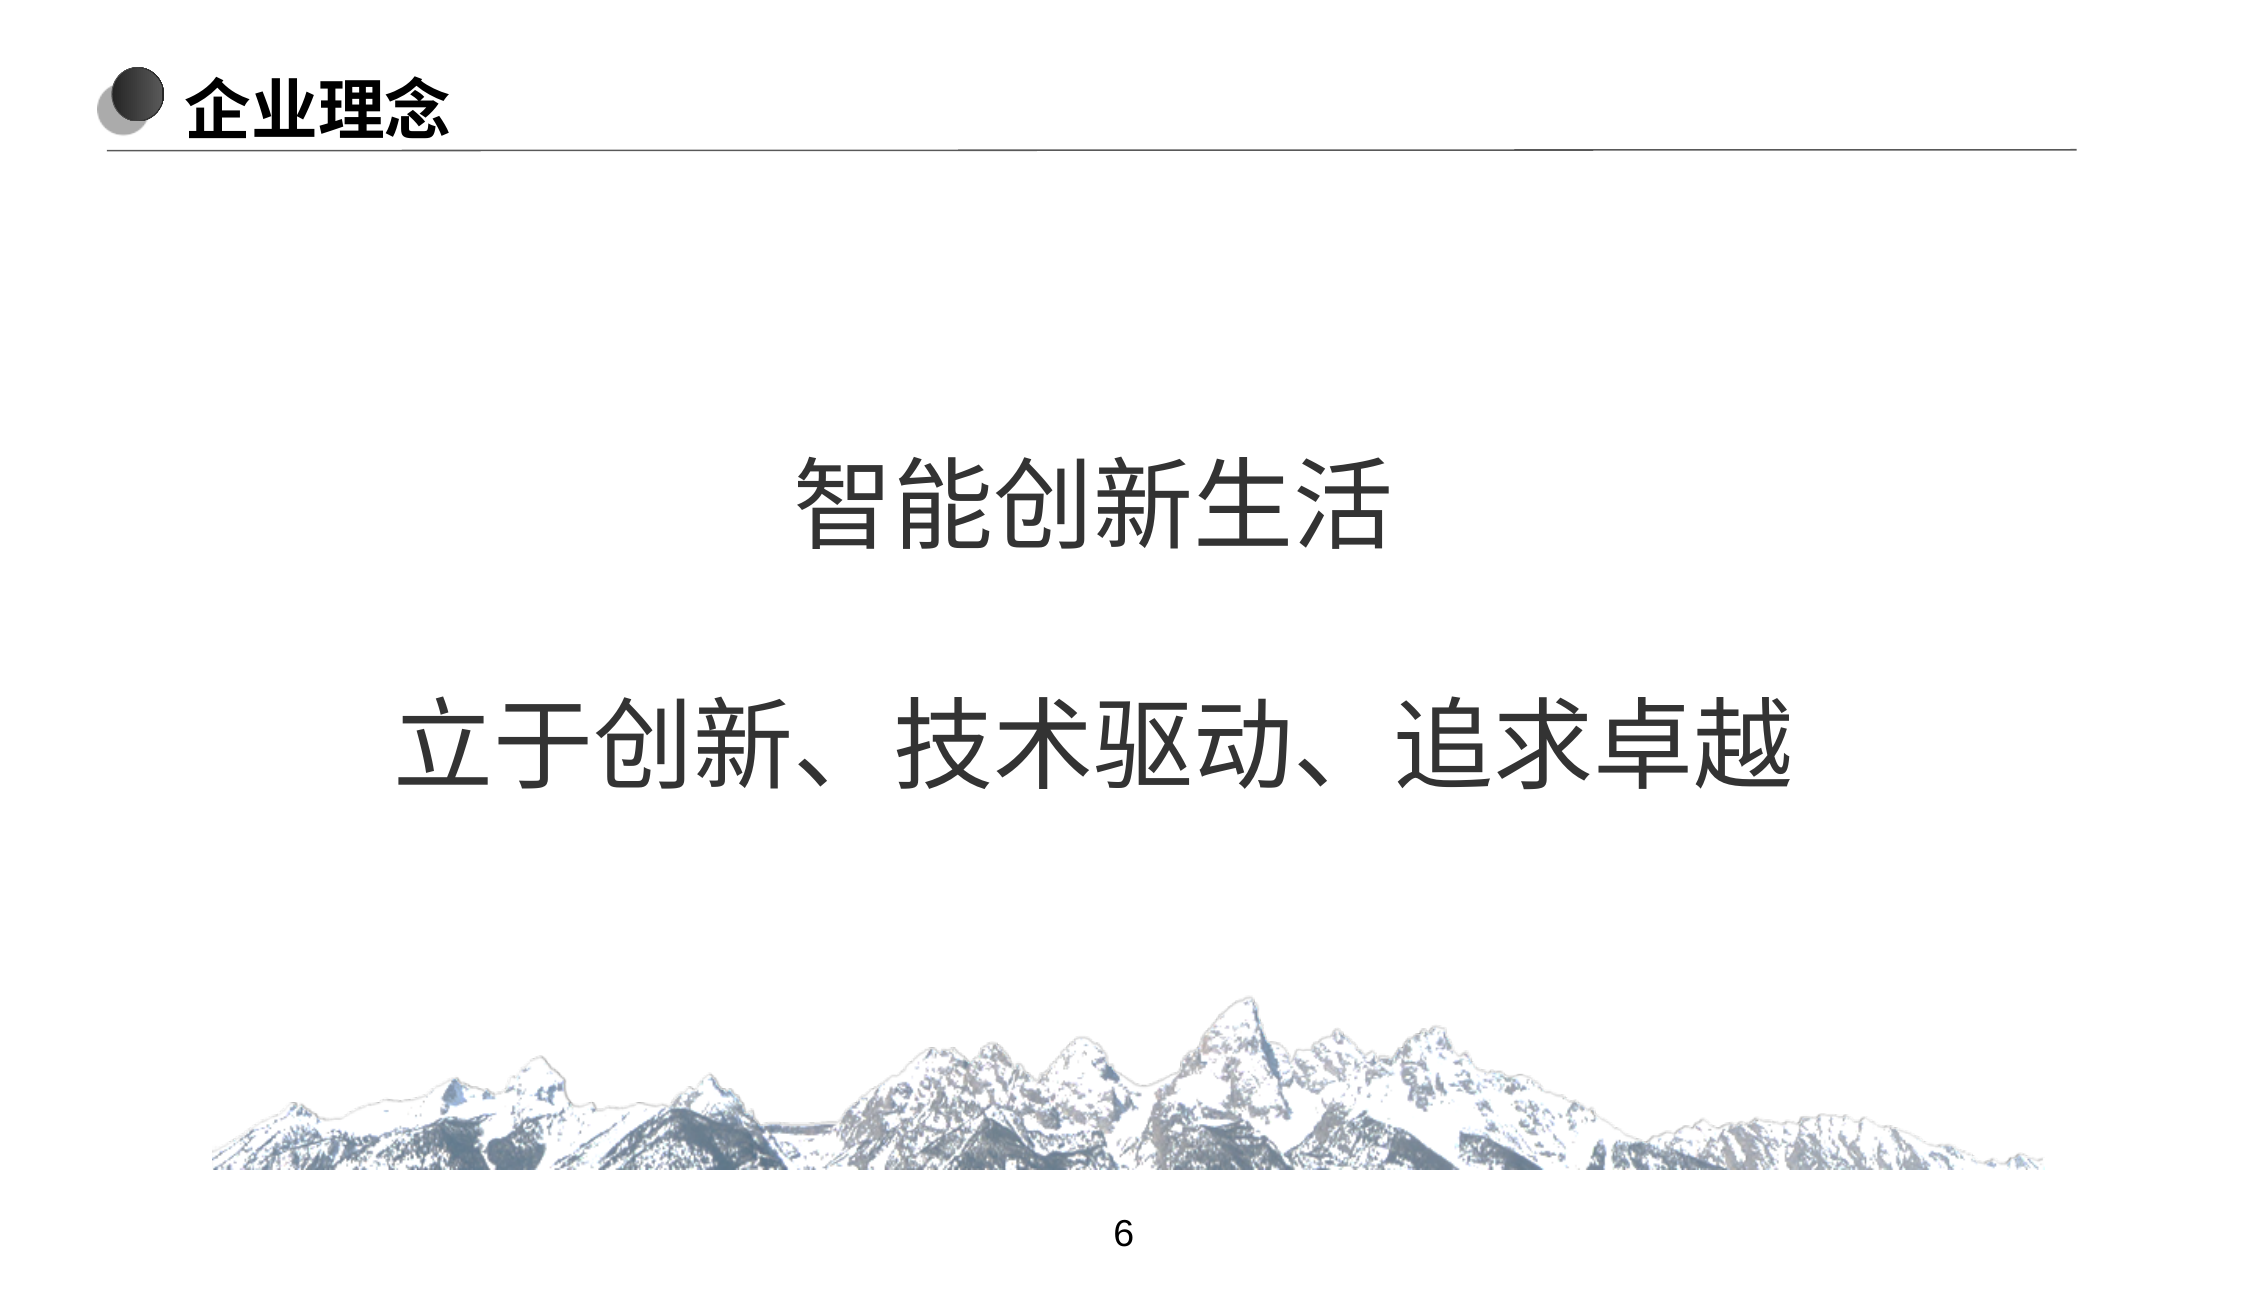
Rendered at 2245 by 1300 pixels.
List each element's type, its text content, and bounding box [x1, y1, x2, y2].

text_box 智能创新生活 立于创新、技术驱动、追求卓越 [664, 283, 1524, 839]
text_box [111, 67, 164, 122]
text_box 企业理念 [167, 59, 468, 149]
text_box 6 [1098, 1204, 1149, 1262]
text_box 企业理念 [167, 152, 468, 156]
picture [212, 968, 2045, 1170]
